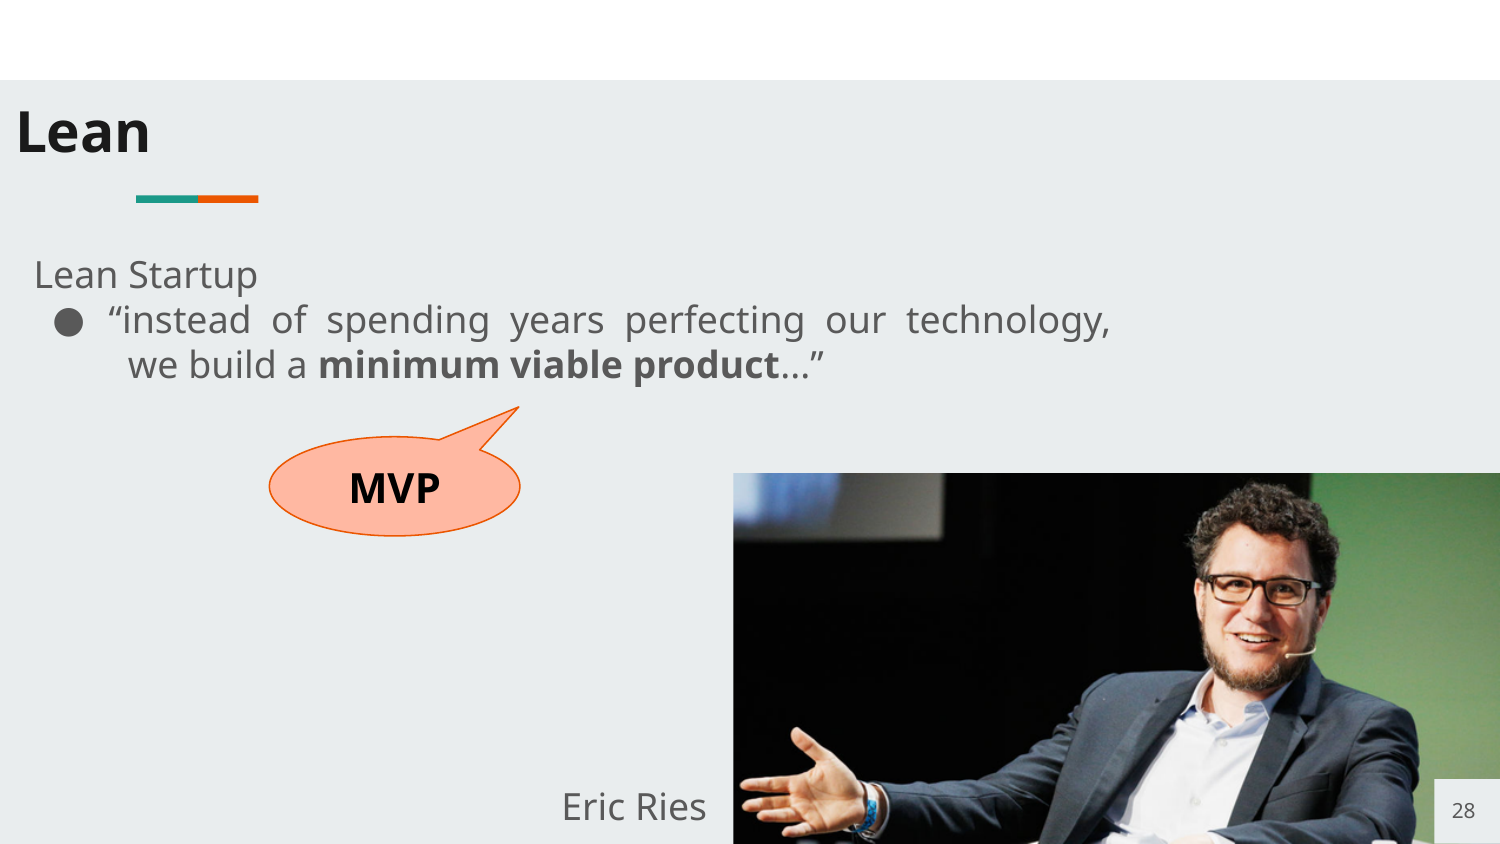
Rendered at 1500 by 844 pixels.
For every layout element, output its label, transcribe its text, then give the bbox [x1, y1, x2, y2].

text_box Eric Ries [546, 767, 734, 844]
picture [733, 473, 1500, 844]
slide_number <number> [1400, 779, 1491, 844]
text_box MVP [269, 406, 520, 536]
title Lean [0, 80, 1101, 181]
subtitle Lean Startup “instead of spending years perfecting our technology, we build a minimum viable product...” [18, 235, 1466, 787]
text_box [1491, 779, 1500, 844]
